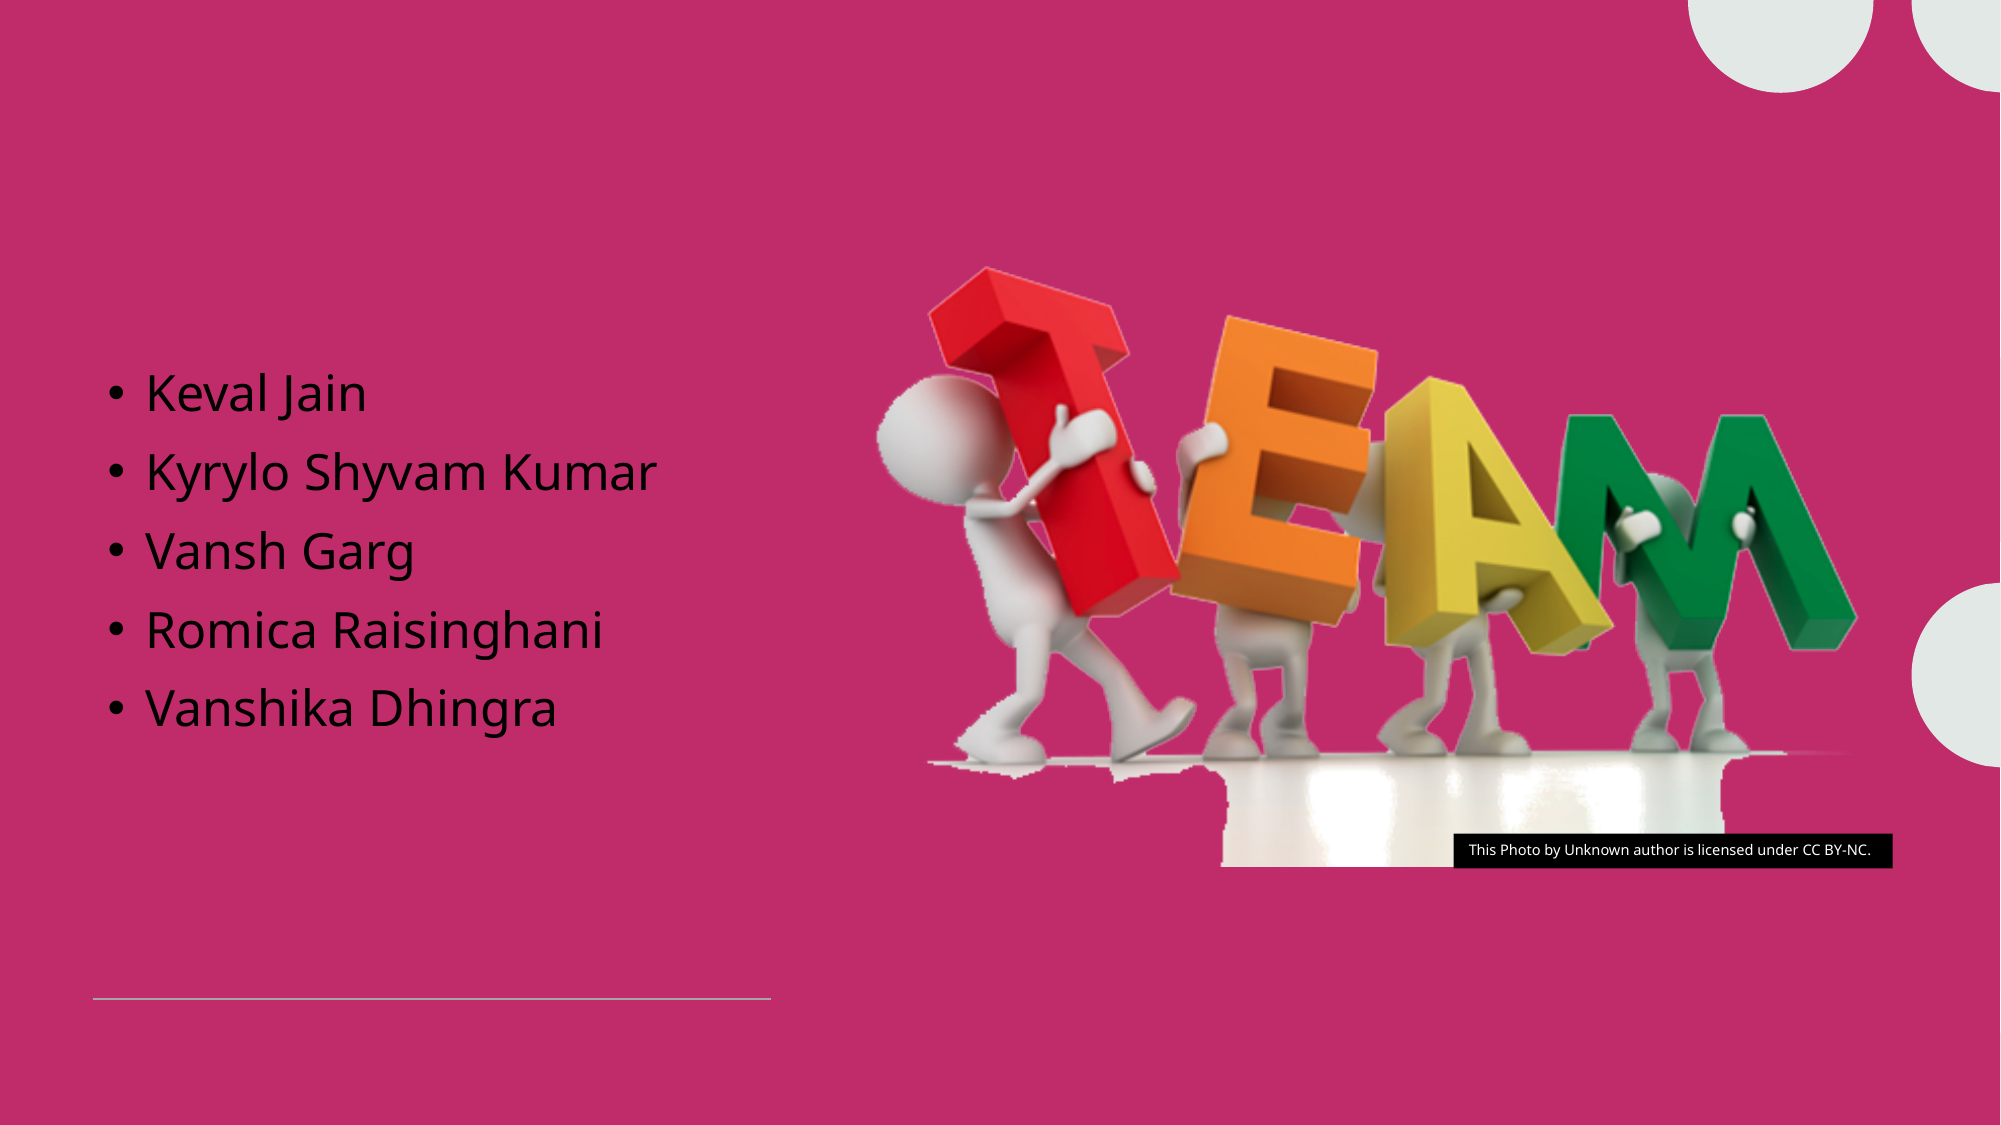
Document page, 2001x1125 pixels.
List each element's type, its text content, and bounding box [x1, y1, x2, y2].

text_box This Photo by Unknown author is licensed under CC BY-NC. [1453, 833, 1893, 867]
list Keval Jain Kyrylo Shyvam Kumar Vansh Garg Romica Raisinghani Vanshika Dhingra [92, 354, 771, 946]
text_box [0, 0, 2000, 1125]
picture [837, 257, 1893, 867]
